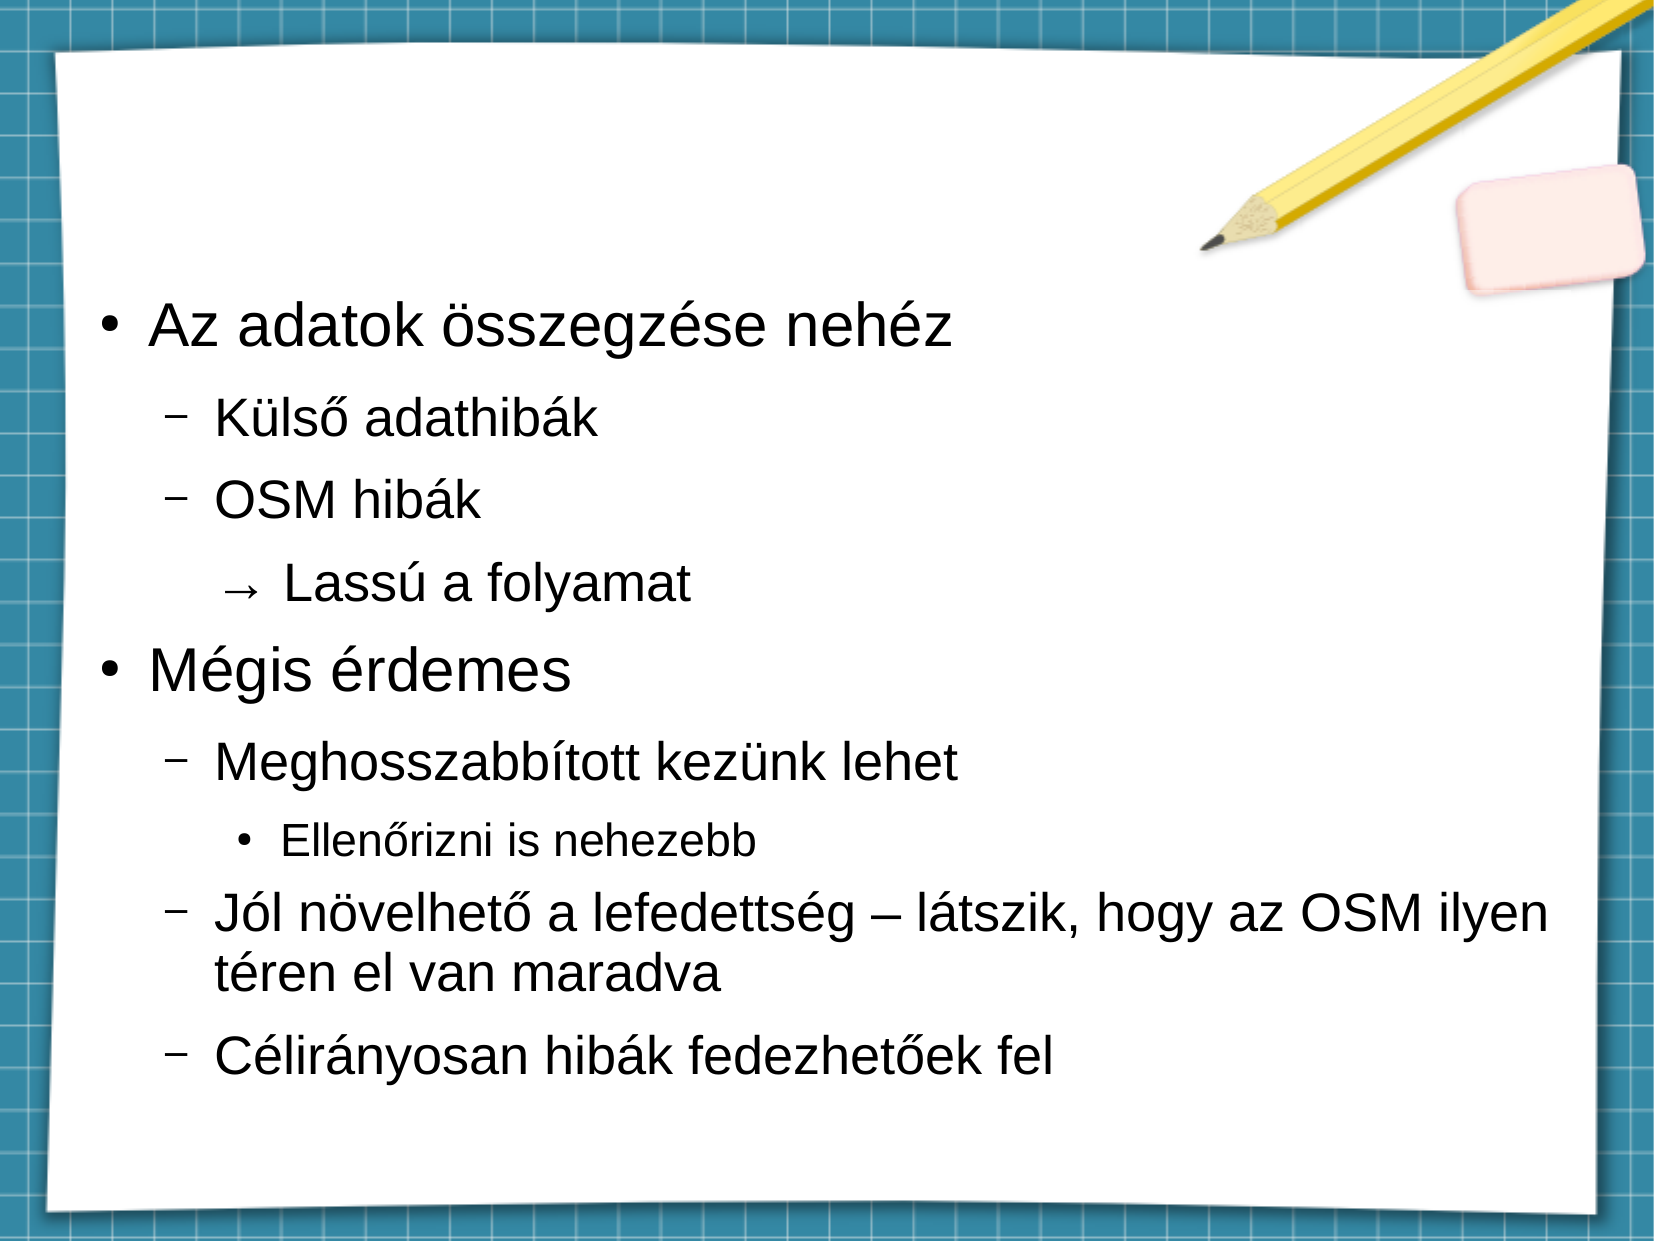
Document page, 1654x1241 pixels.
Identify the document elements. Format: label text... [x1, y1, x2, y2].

picture [0, 0, 1654, 1241]
list Az adatok összegzése nehéz Külső adathibák OSM hibák → Lassú a folyamat Mégis érdemes Meghosszabbított kezünk lehet Ellenőrizni is nehezebb Jól növelhető a lefedettség – látszik, hogy az OSM ilyen téren el van maradva Célirányosan hibák fedezhetőek fel [82, 290, 1571, 1087]
